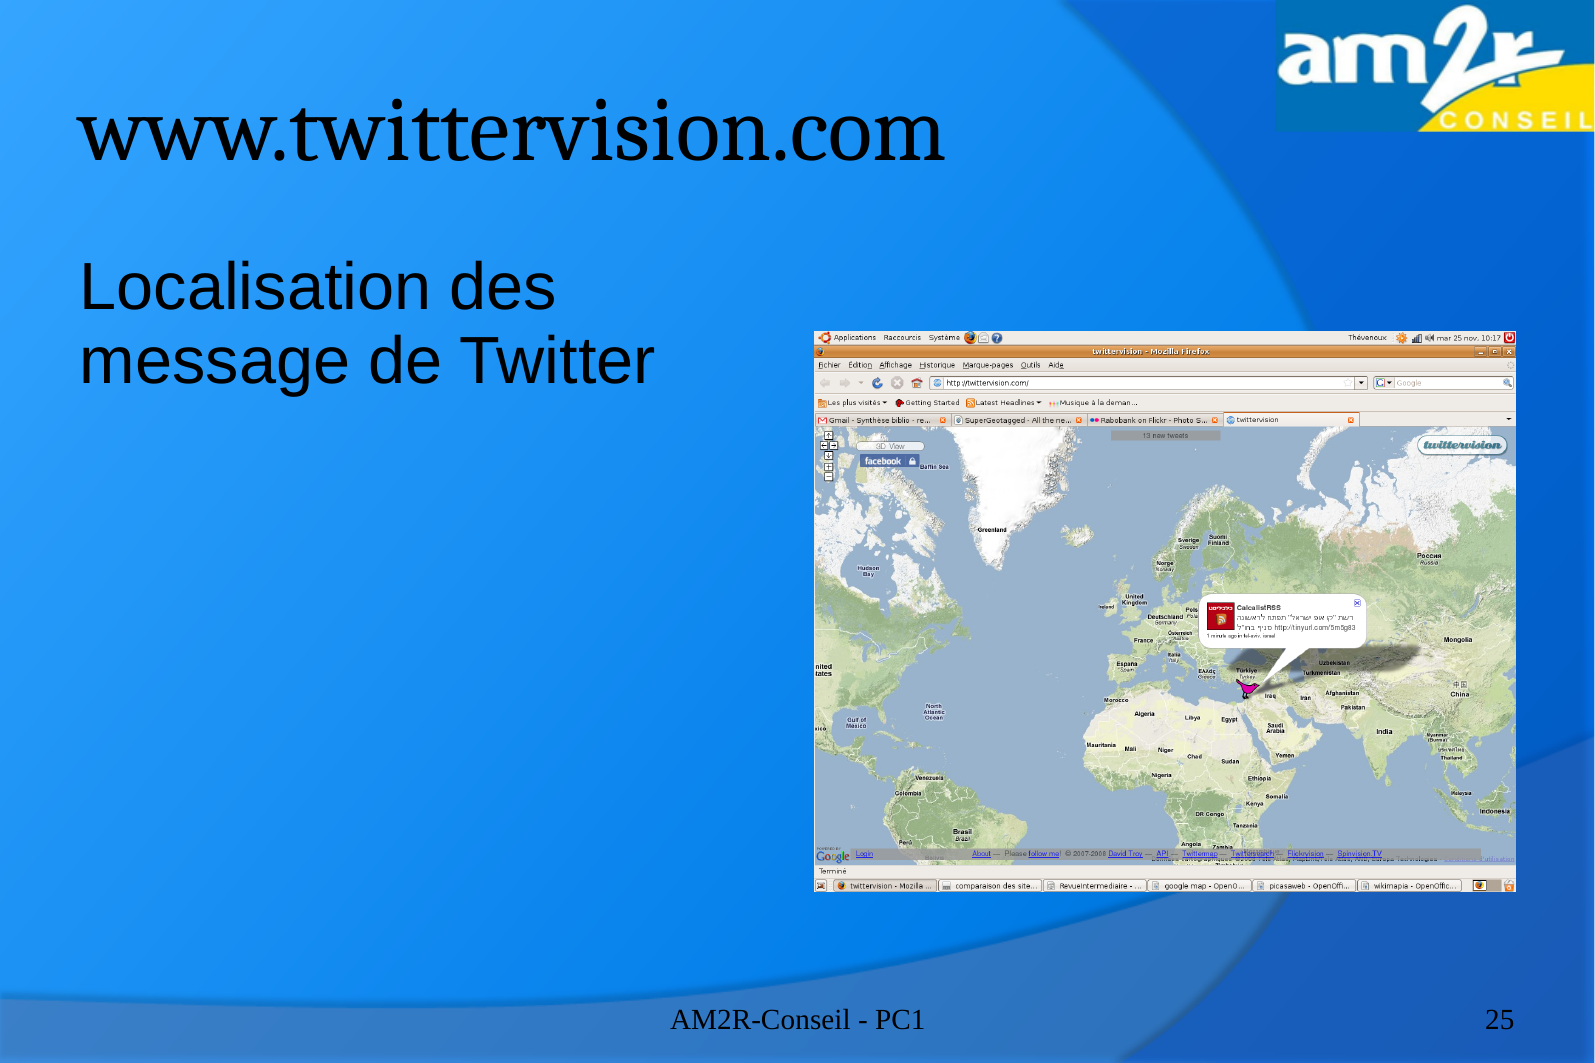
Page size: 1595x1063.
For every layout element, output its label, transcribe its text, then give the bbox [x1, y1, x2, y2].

title www.twittervision.com [79, 42, 1152, 220]
picture [0, 0, 1595, 1063]
list Localisation des message de Twitter [79, 248, 780, 975]
